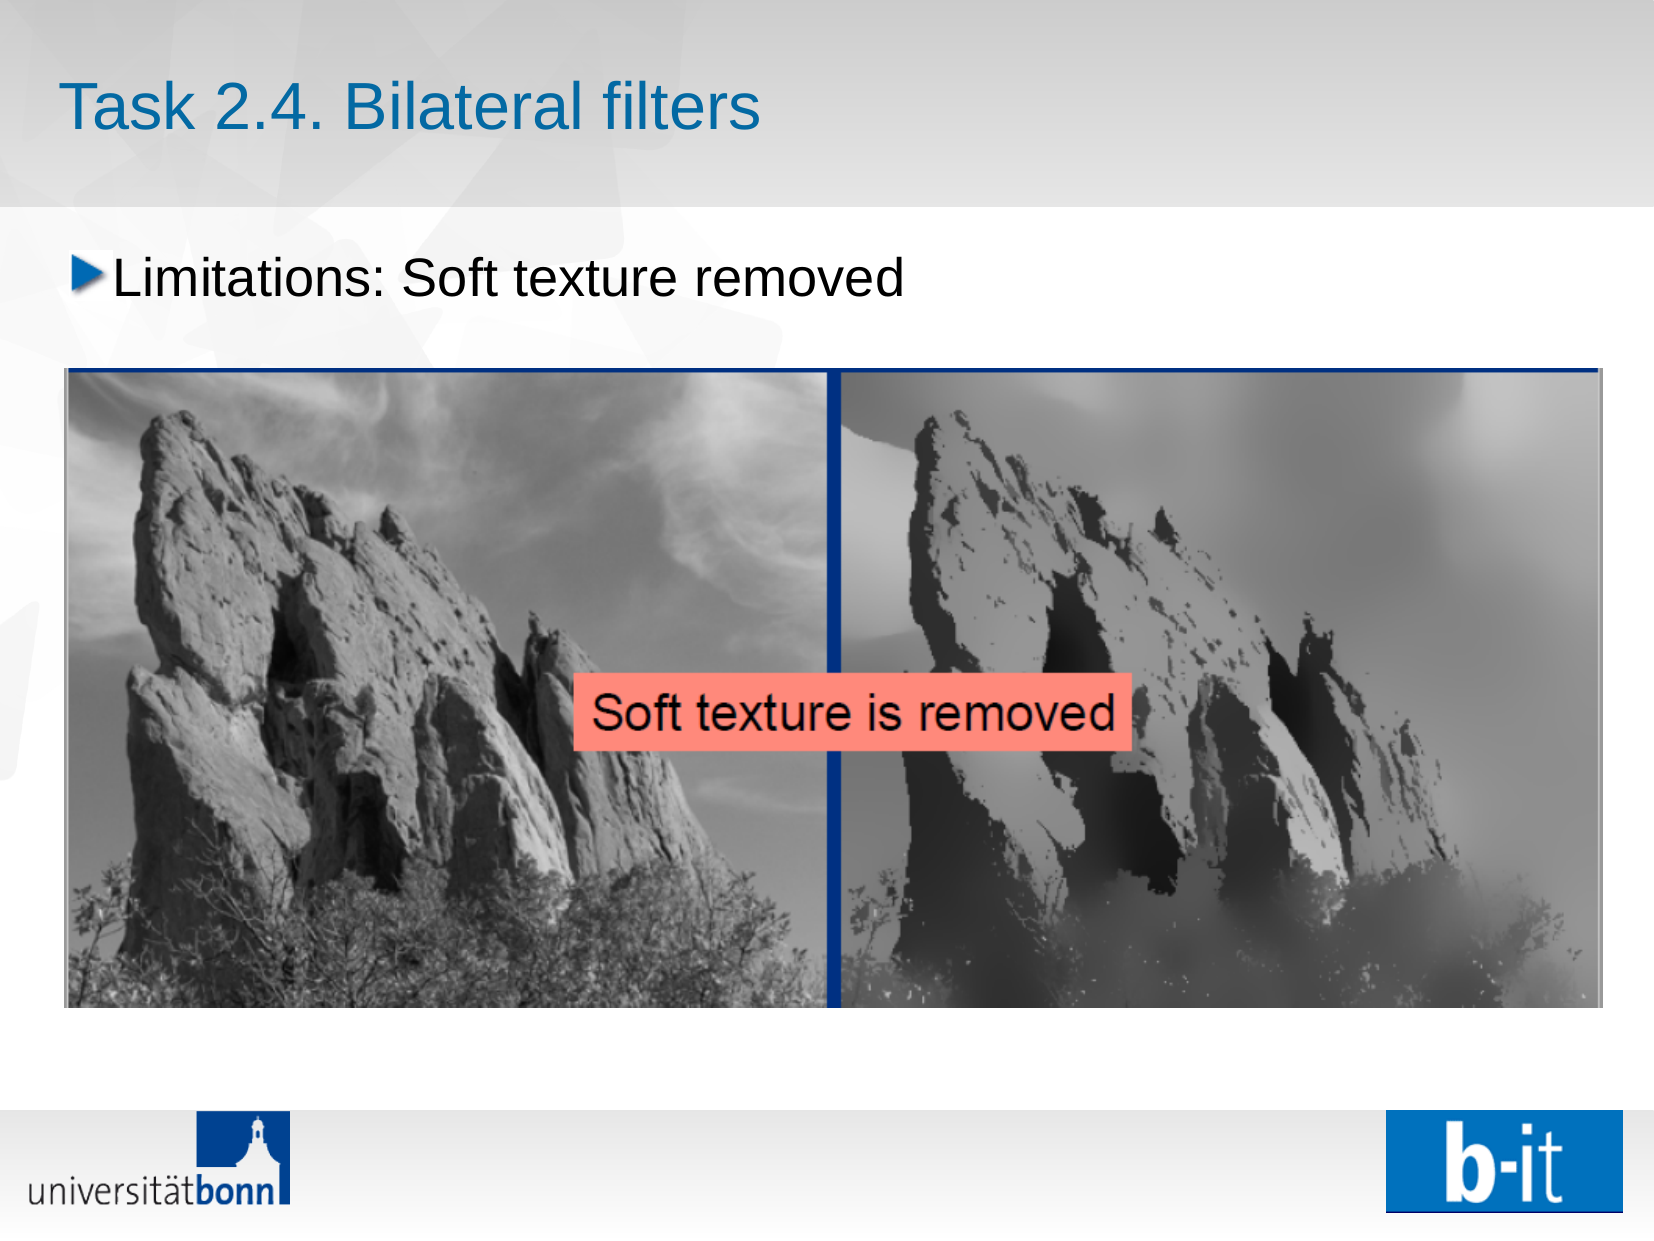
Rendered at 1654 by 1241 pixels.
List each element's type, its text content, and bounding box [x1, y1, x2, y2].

text_box Limitations: Soft texture removed [69, 242, 1600, 316]
picture [28, 1087, 290, 1229]
picture [1386, 1110, 1623, 1213]
title Task 2.4. Bilateral filters [59, 29, 1595, 178]
picture [0, 0, 1603, 1008]
